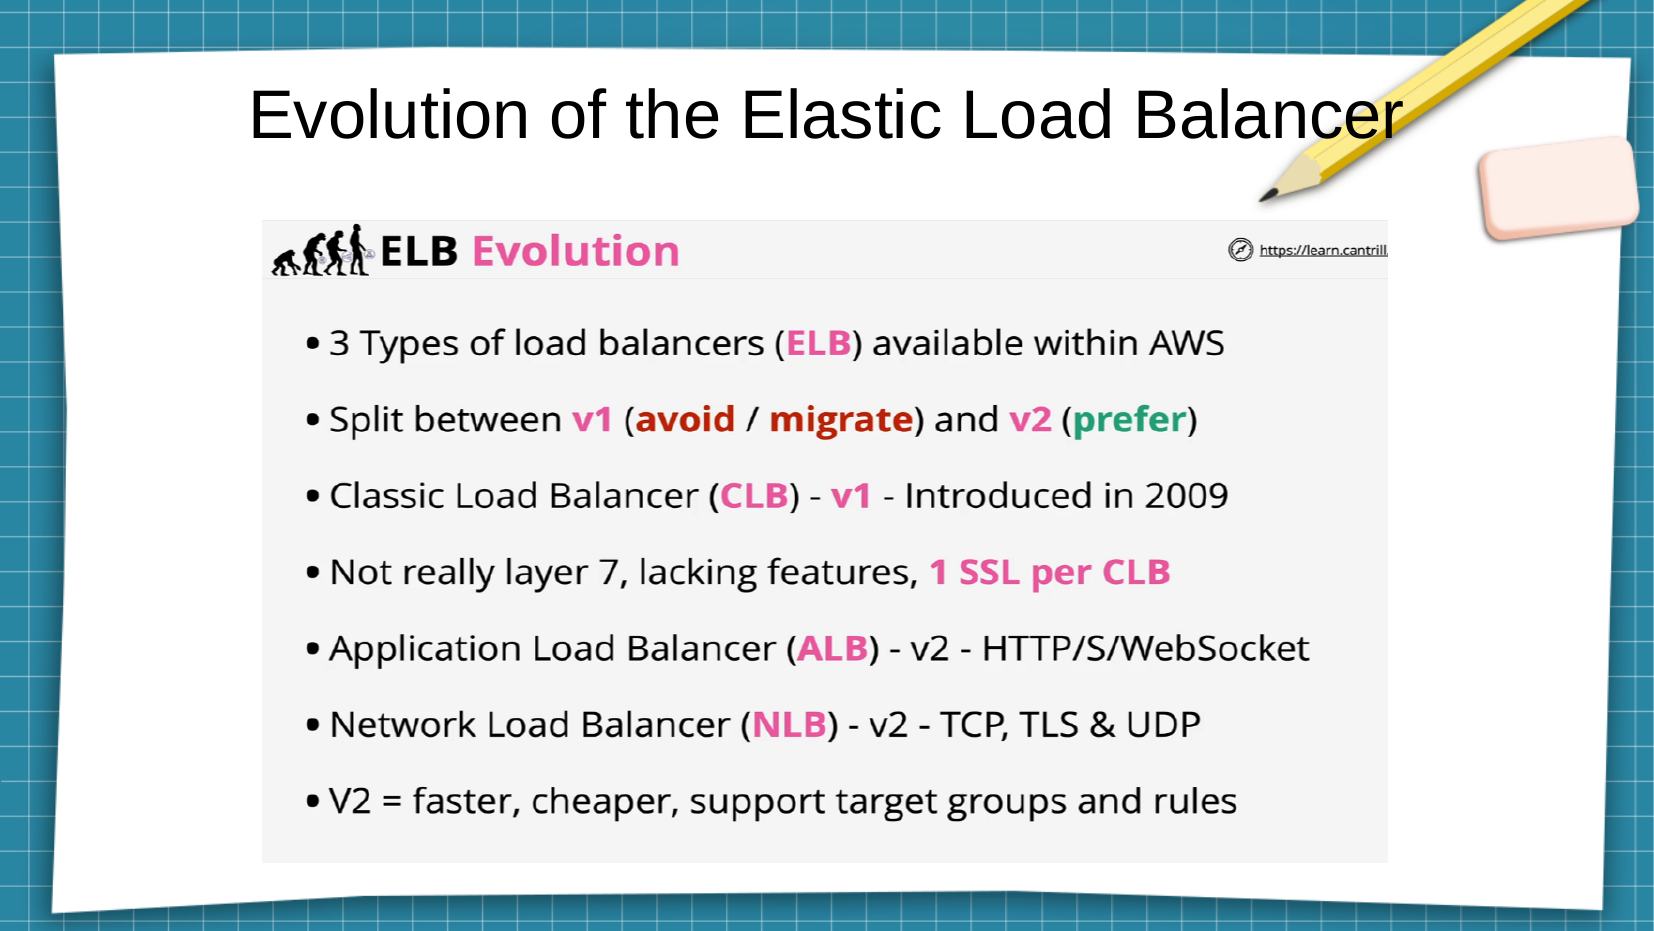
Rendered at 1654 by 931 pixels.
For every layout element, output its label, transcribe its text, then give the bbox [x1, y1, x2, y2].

title Evolution of the Elastic Load Balancer [82, 37, 1571, 193]
picture [0, 0, 1654, 931]
